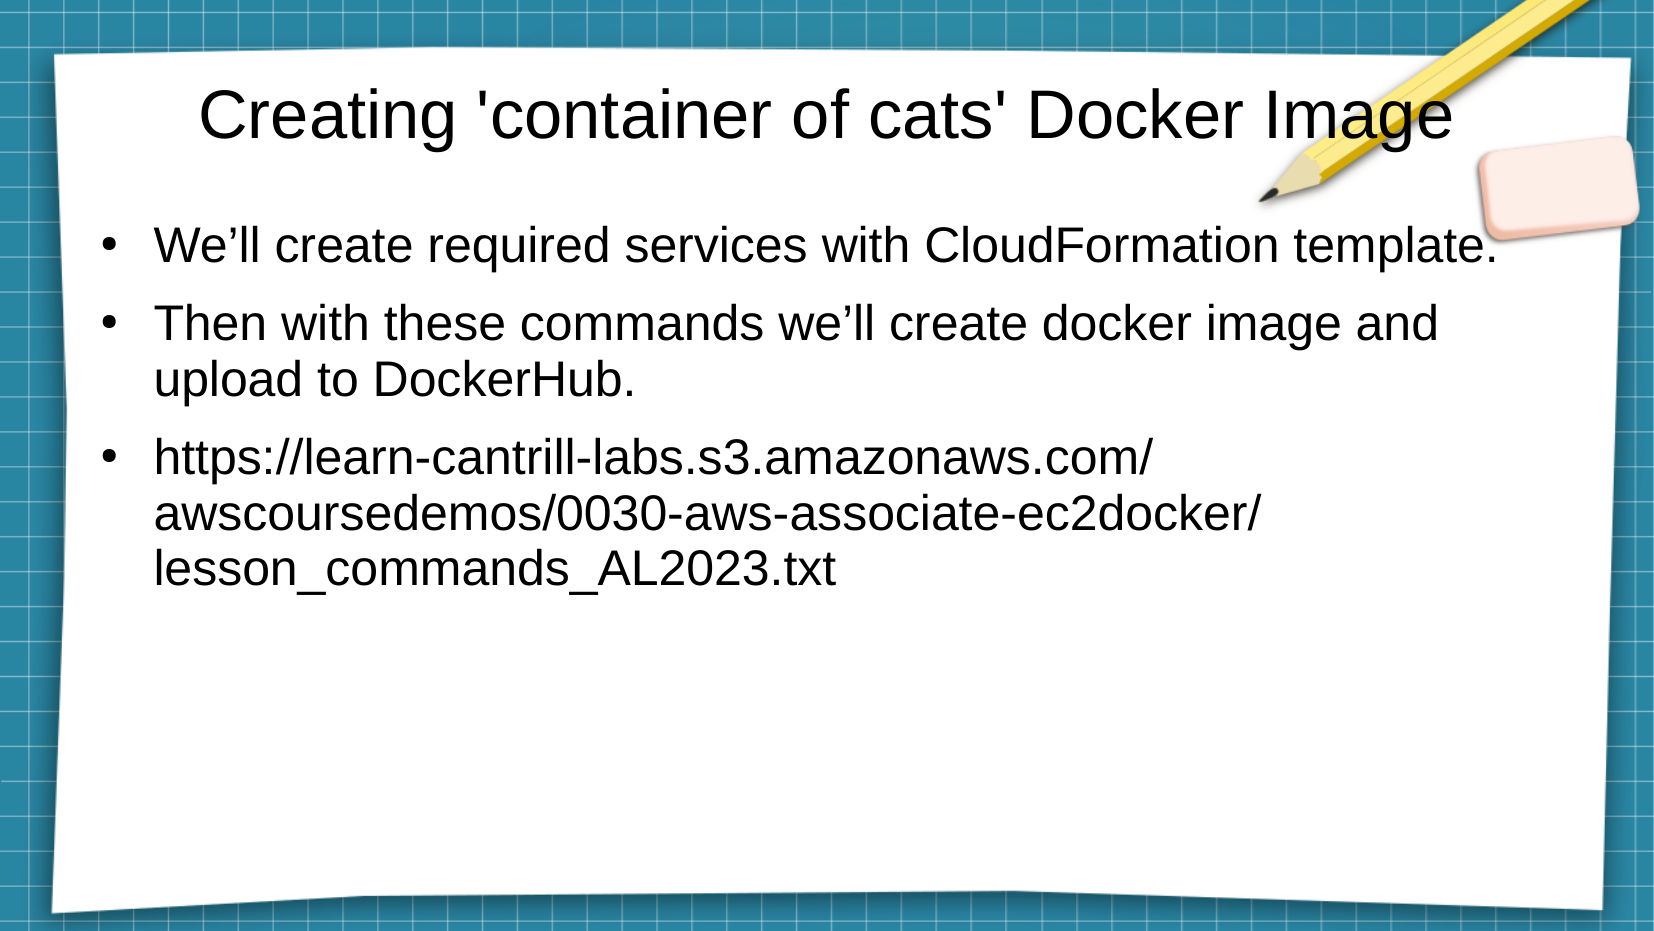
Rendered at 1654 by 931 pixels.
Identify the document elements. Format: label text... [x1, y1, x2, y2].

title Creating 'container of cats' Docker Image [82, 37, 1571, 193]
picture [0, 0, 1654, 931]
list We’ll create required services with CloudFormation template. Then with these commands we’ll create docker image and upload to DockerHub. https://learn-cantrill-labs.s3.amazonaws.com/awscoursedemos/0030-aws-associate-ec2docker/lesson_commands_AL2023.txt [82, 217, 1571, 758]
